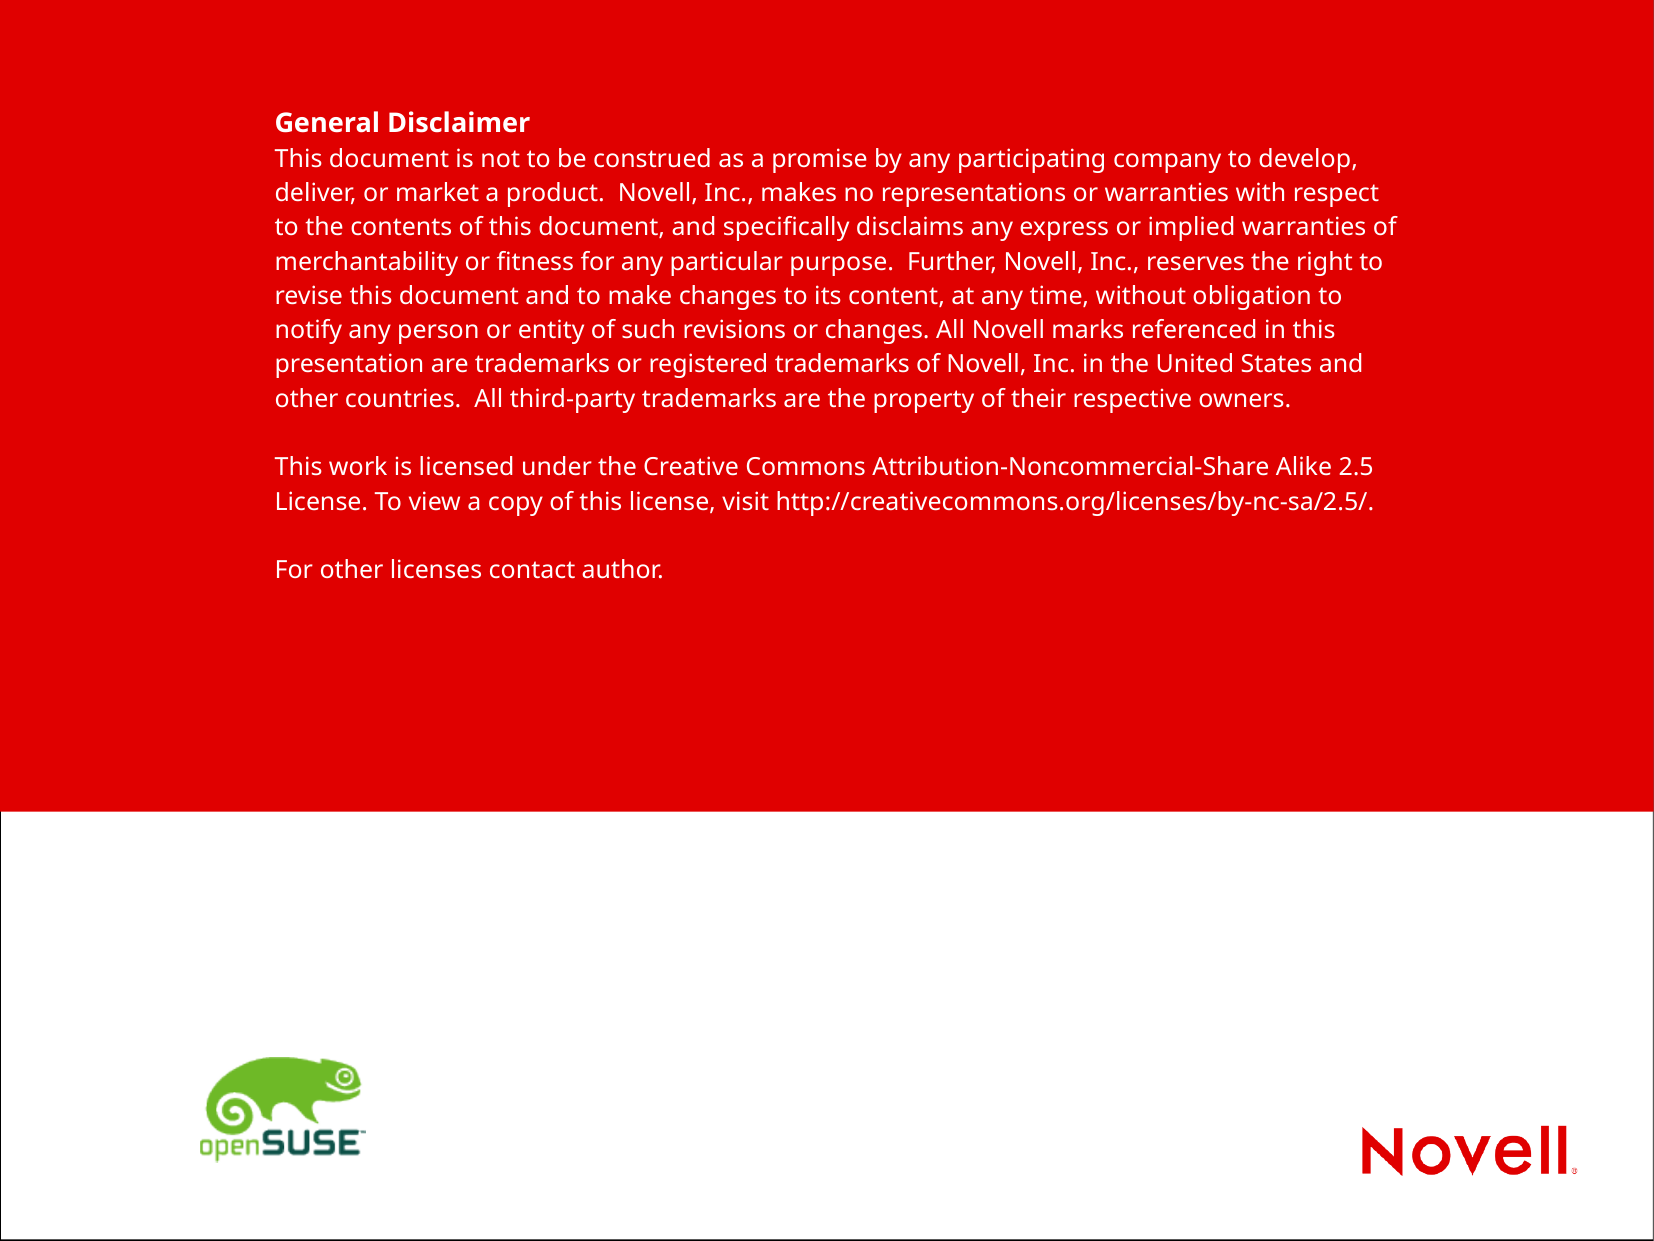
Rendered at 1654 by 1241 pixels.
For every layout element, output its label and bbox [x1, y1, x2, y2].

picture [1352, 1117, 1586, 1184]
picture [200, 1057, 366, 1163]
